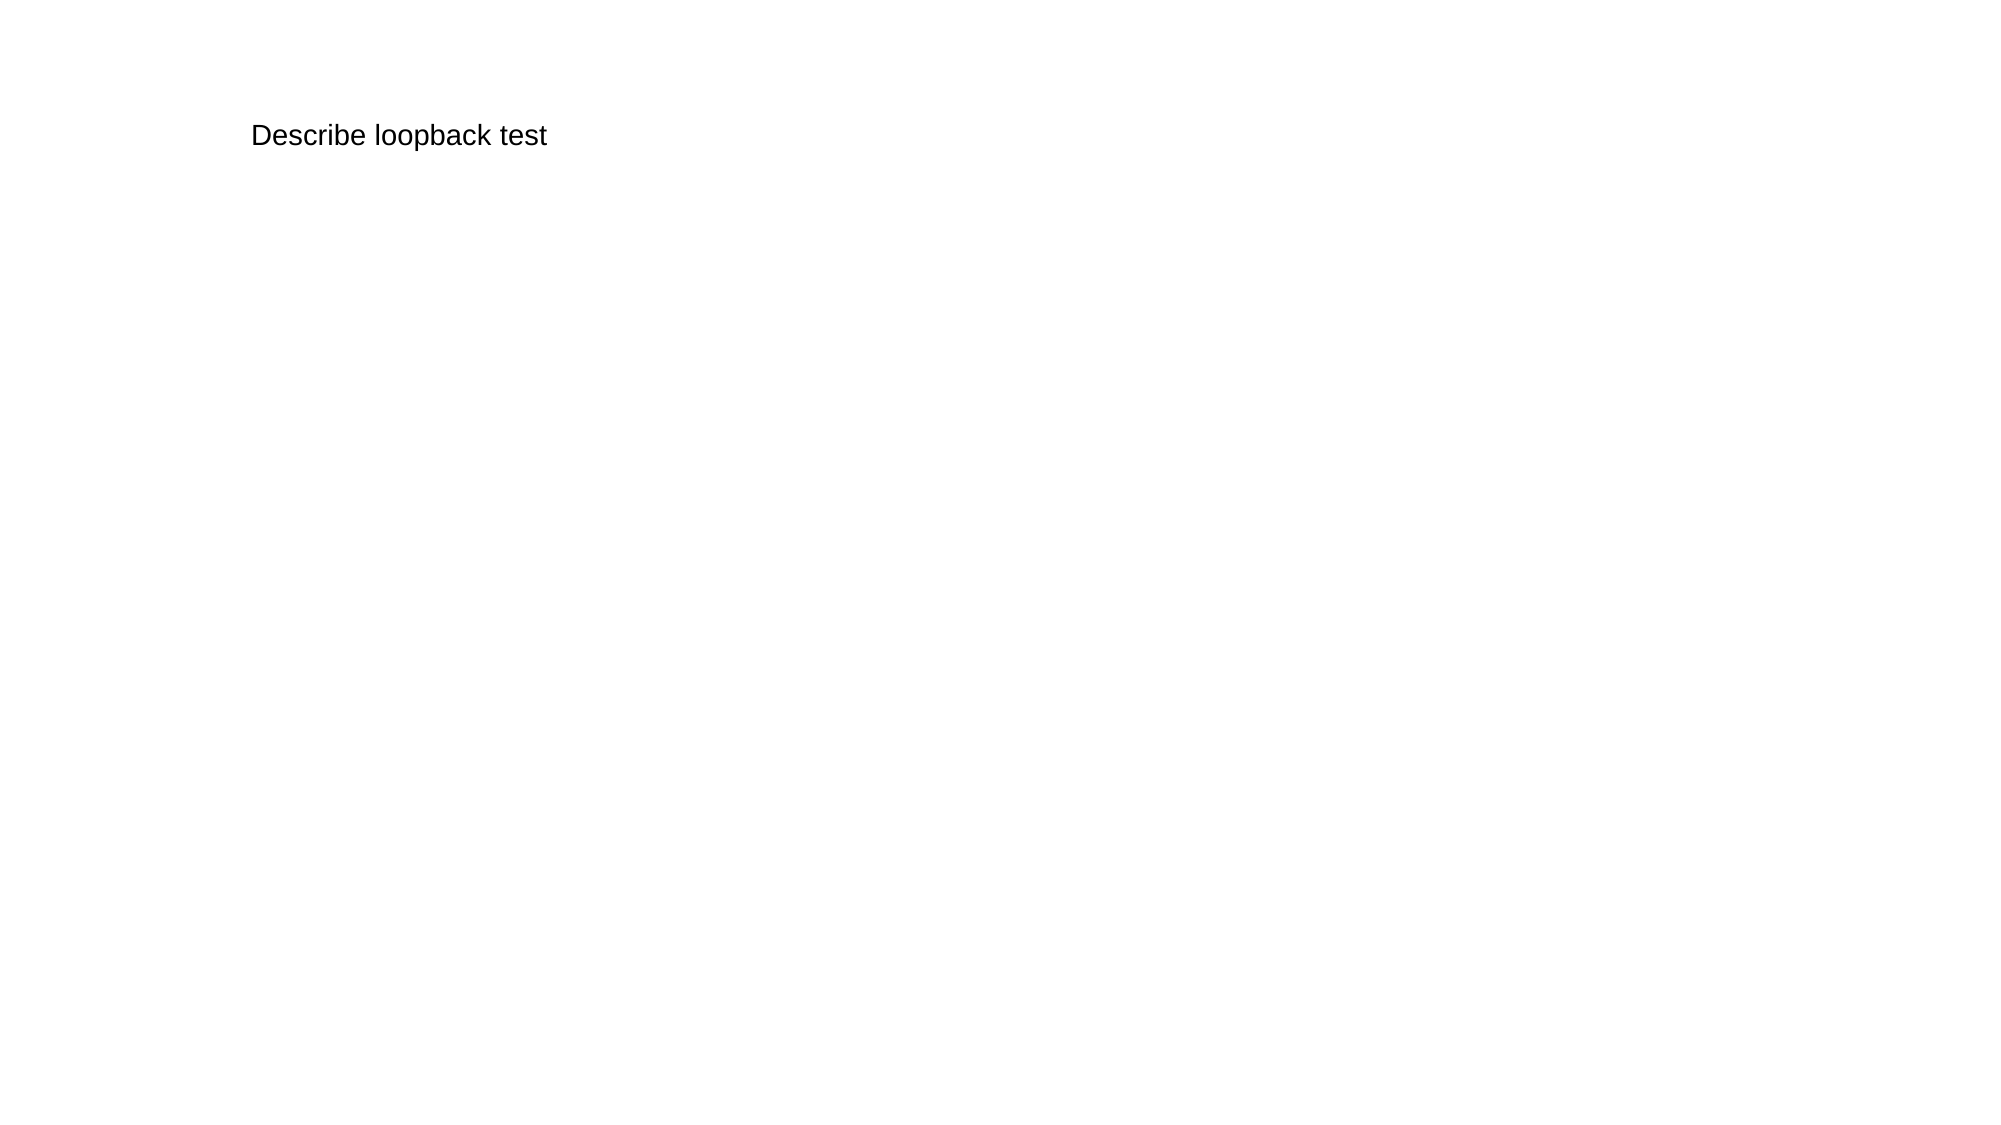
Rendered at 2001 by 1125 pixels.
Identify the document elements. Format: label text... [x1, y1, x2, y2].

text_box Describe loopback test [235, 101, 1282, 374]
